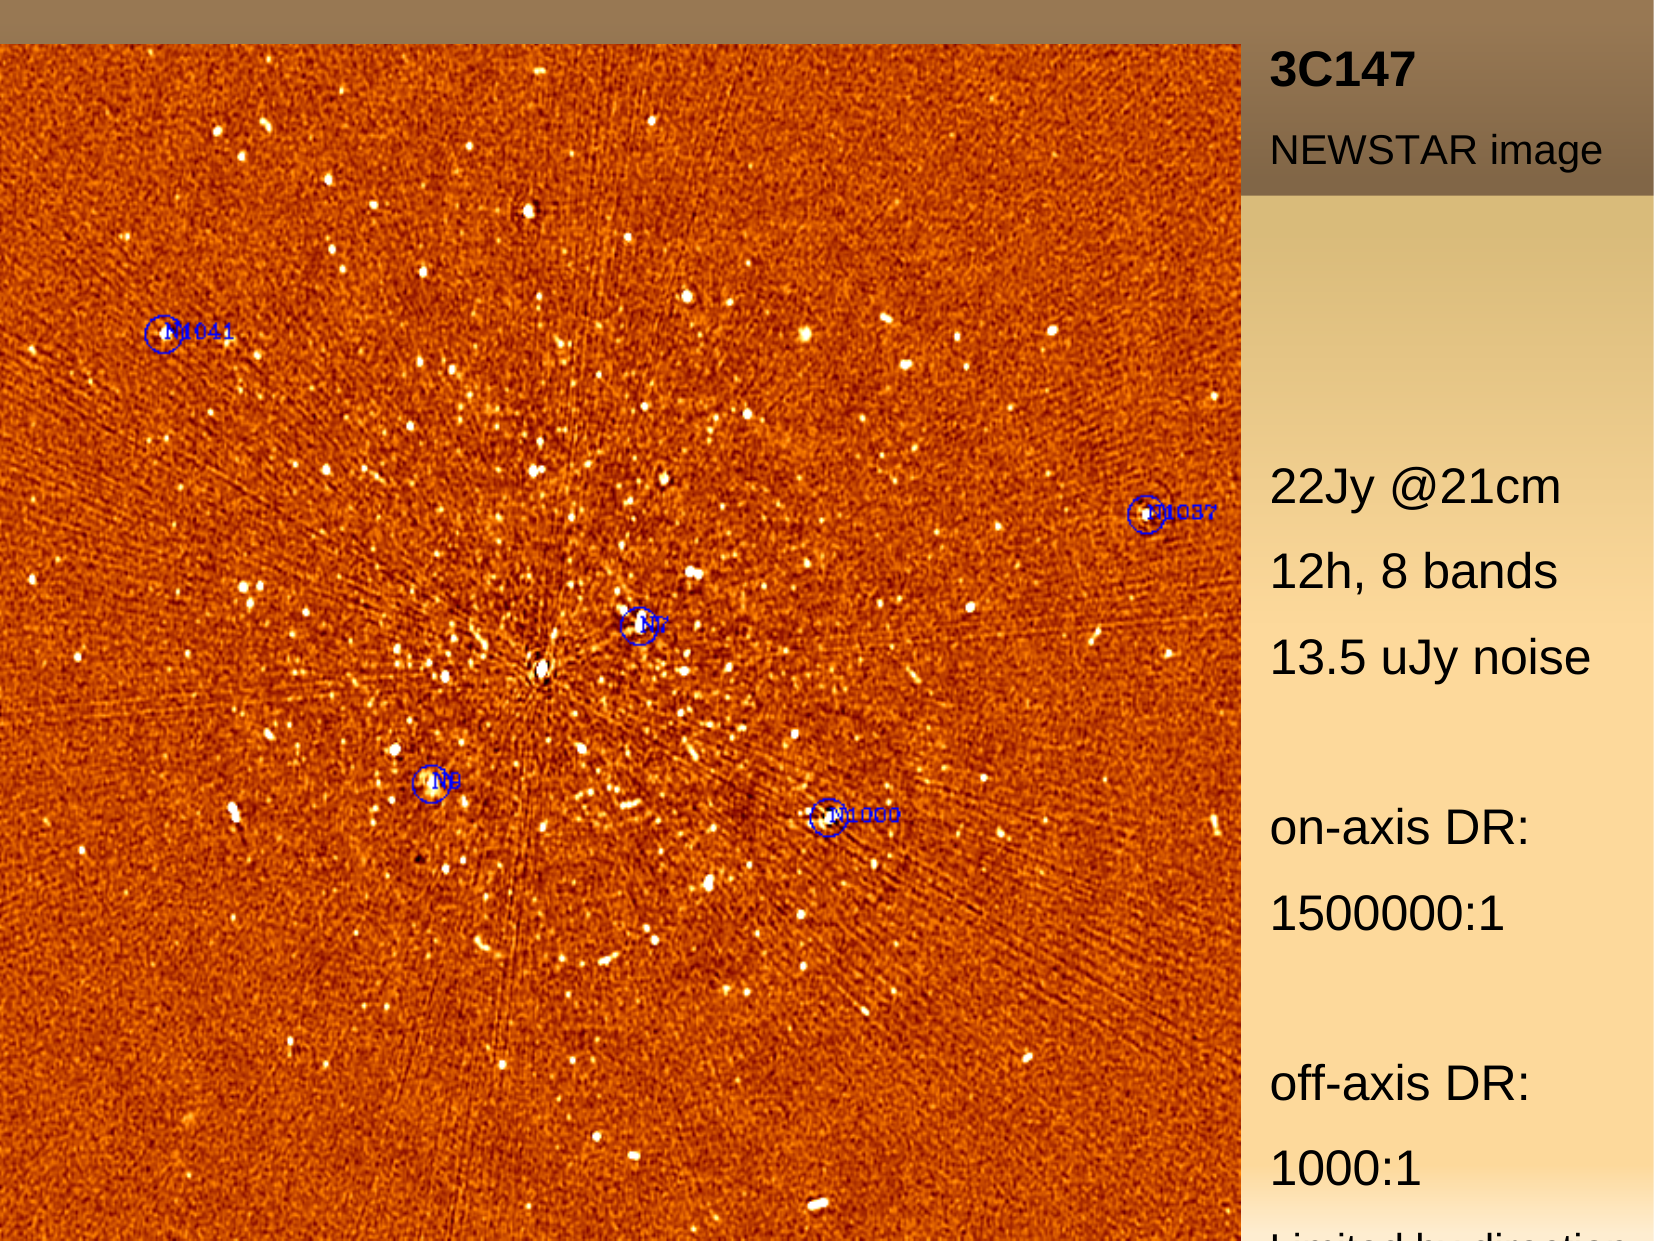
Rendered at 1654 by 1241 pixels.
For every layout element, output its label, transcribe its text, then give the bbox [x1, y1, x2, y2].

list 3C147 NEWSTAR image 22Jy @21cm 12h, 8 bands 13.5 uJy noise on-axis DR: 1500000:1 off-axis DR: 1000:1 Limited by direction-dependent effects (DDEs) such as pointing errors, tropospheric refraction, etc. No direct cure in selfcal. [1269, 41, 1645, 1241]
picture [0, 0, 1654, 1241]
